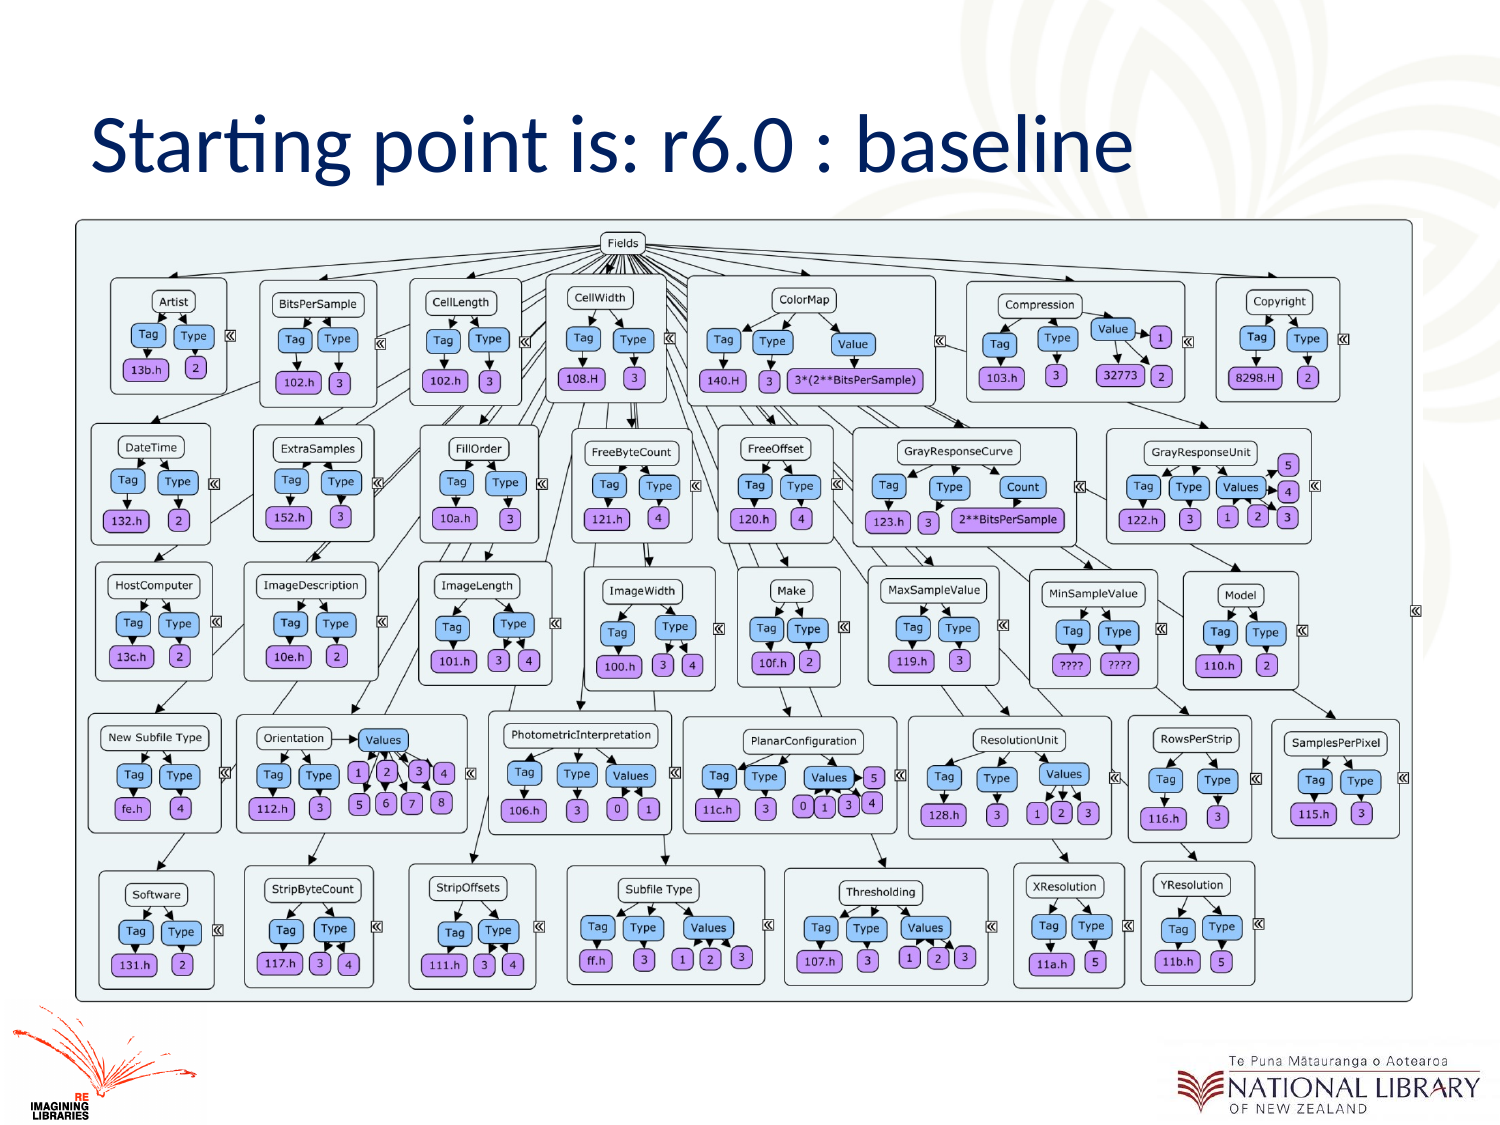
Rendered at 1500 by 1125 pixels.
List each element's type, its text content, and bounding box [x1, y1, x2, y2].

title Starting point is: r6.0 : baseline [75, 45, 1426, 233]
picture [0, 0, 1500, 1125]
